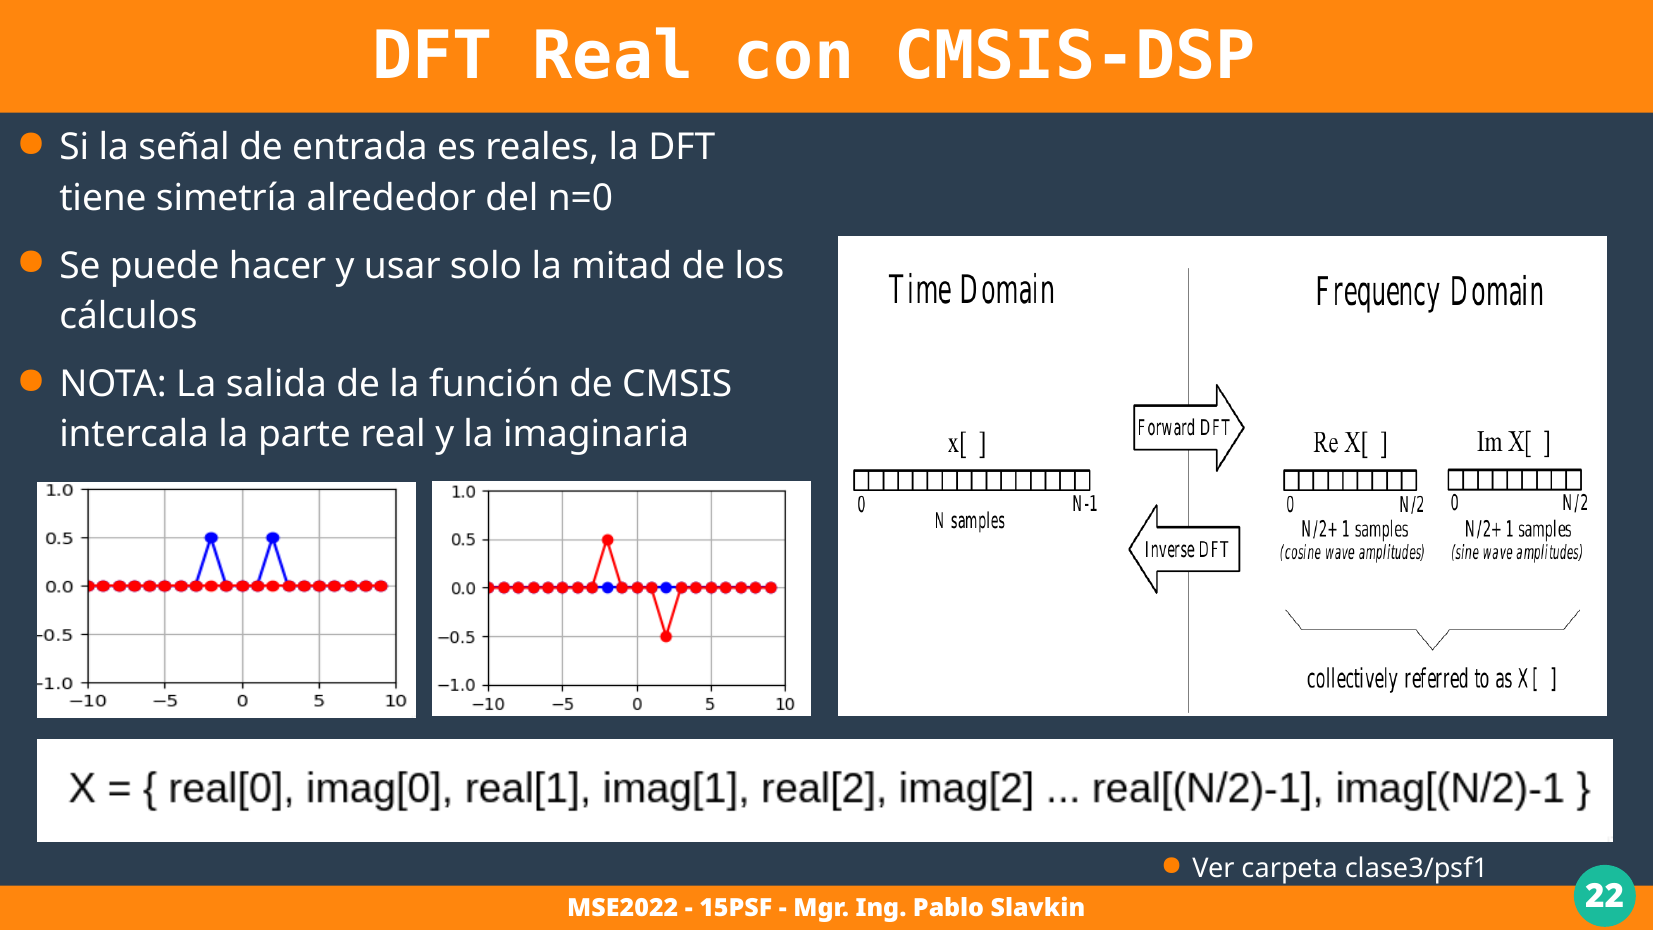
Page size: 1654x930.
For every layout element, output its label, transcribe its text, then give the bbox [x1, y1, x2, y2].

picture [37, 482, 416, 718]
list Si la señal de entrada es reales, la DFT tiene simetría alrededor del n=0 Se puede hacer y usar solo la mitad de los cálculos NOTA: La salida de la función de CMSIS intercala la parte real y la imaginaria [2, 120, 811, 464]
picture [432, 481, 811, 716]
picture [838, 236, 1607, 717]
picture [37, 739, 1613, 842]
list Ver carpeta clase3/psf1 [1150, 848, 1607, 887]
title DFT Real con CMSIS-DSP [372, 16, 1451, 113]
